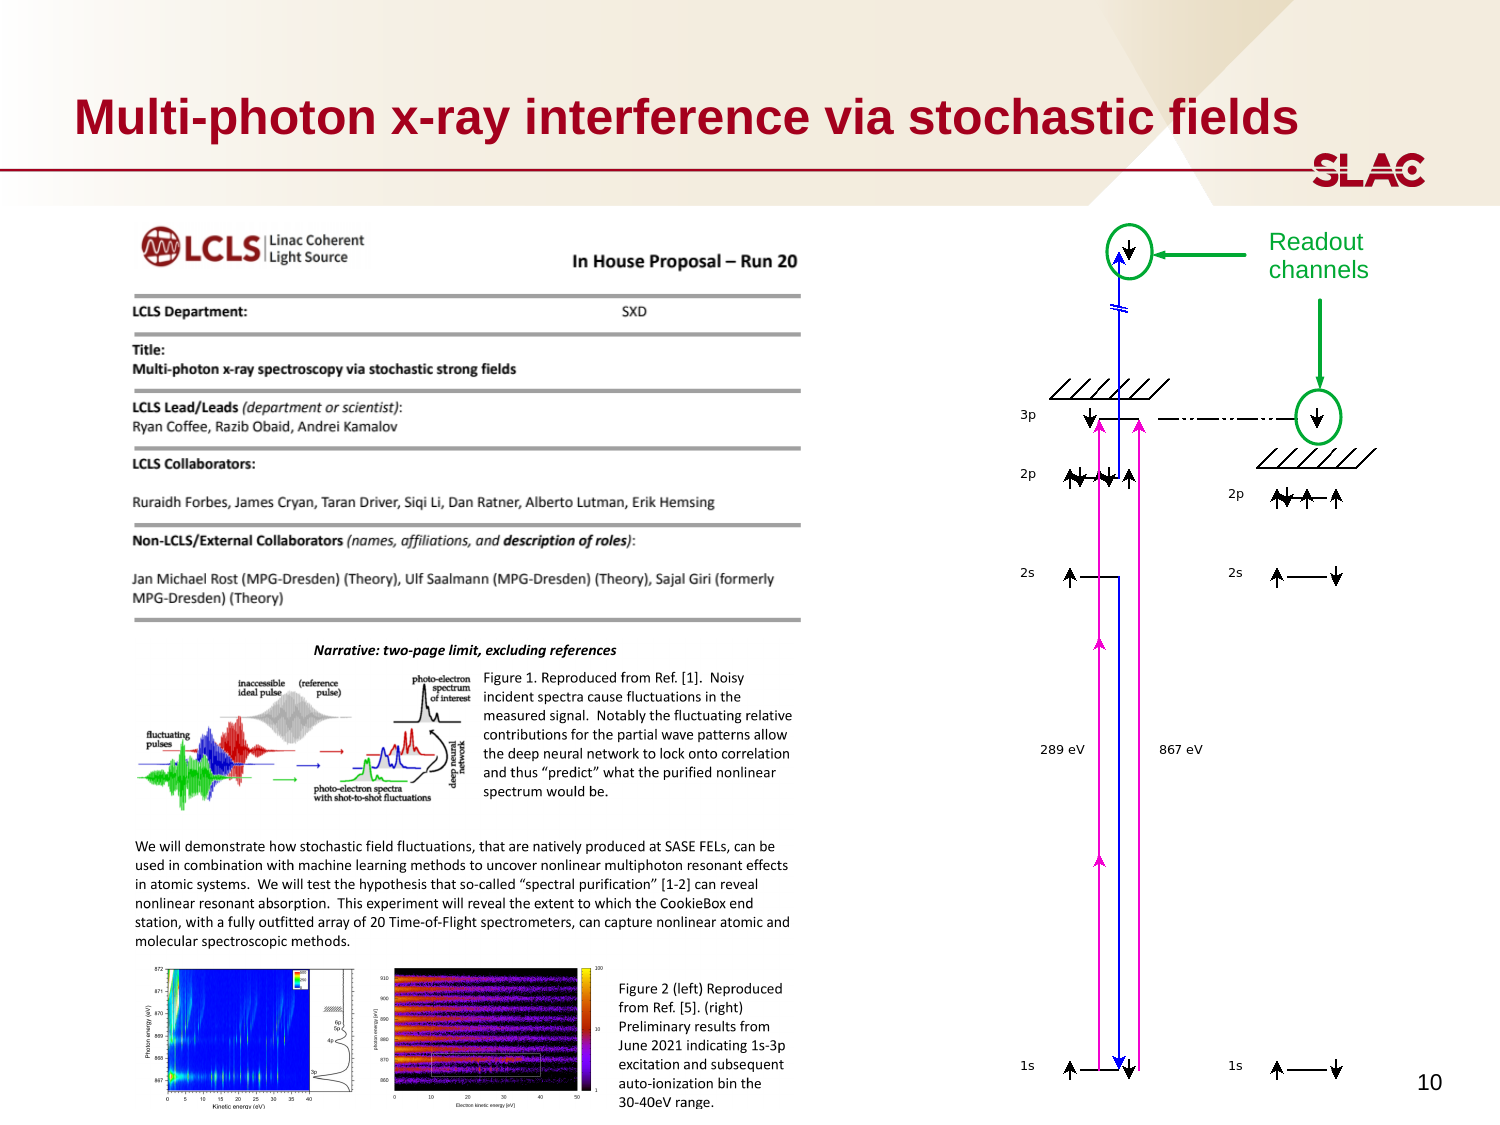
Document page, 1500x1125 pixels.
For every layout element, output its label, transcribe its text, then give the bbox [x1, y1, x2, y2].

text_box Readout channels [1254, 220, 1385, 291]
picture [1019, 238, 1396, 1081]
slide_number 13 [1405, 1036, 1458, 1125]
title Multi-photon x-ray interference via stochastic fields [74, 21, 1404, 145]
picture [1109, 238, 1150, 277]
picture [0, 0, 1500, 206]
picture [120, 210, 825, 631]
picture [135, 638, 796, 1111]
